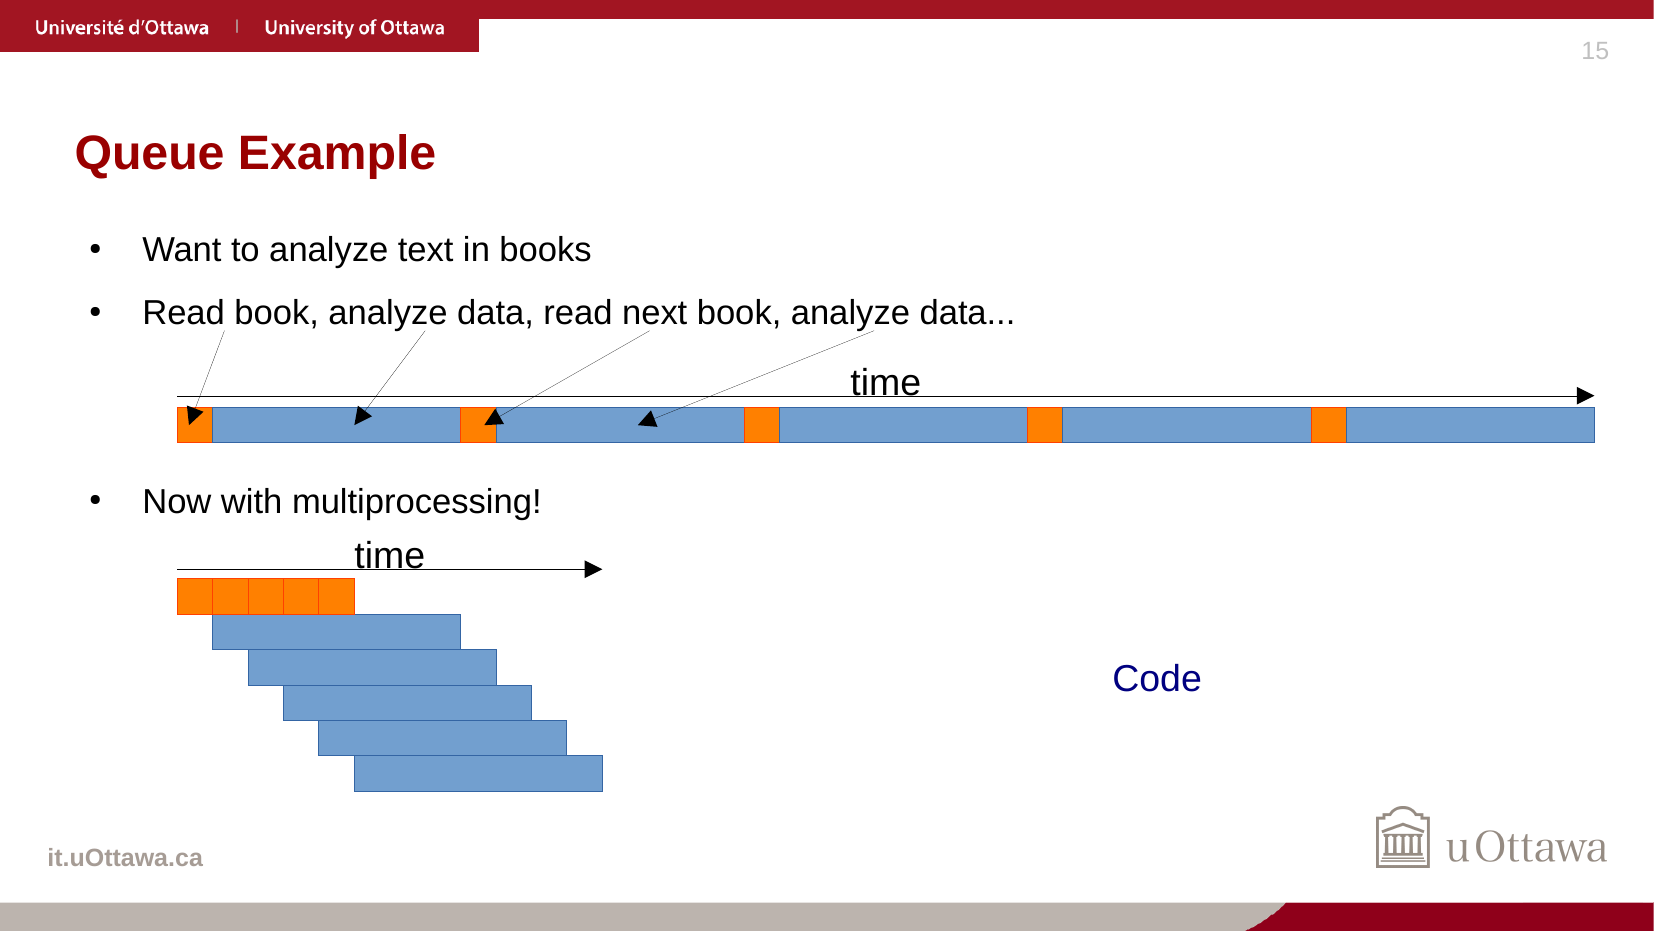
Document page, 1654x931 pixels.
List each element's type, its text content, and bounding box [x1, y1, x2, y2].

title Queue Example [74, 93, 1481, 212]
picture [0, 0, 1654, 52]
list Want to analyze text in books Read book, analyze data, read next book, analyze data... Now with multiprocessing! [687, 397, 1477, 407]
text_box [177, 578, 603, 792]
picture [1376, 806, 1607, 868]
text_box [177, 407, 1595, 443]
text_box Code [1097, 649, 1217, 707]
picture [0, 903, 1654, 931]
list Want to analyze text in books Read book, analyze data, read next book, analyze data... Now with multiprocessing! [71, 230, 1477, 740]
